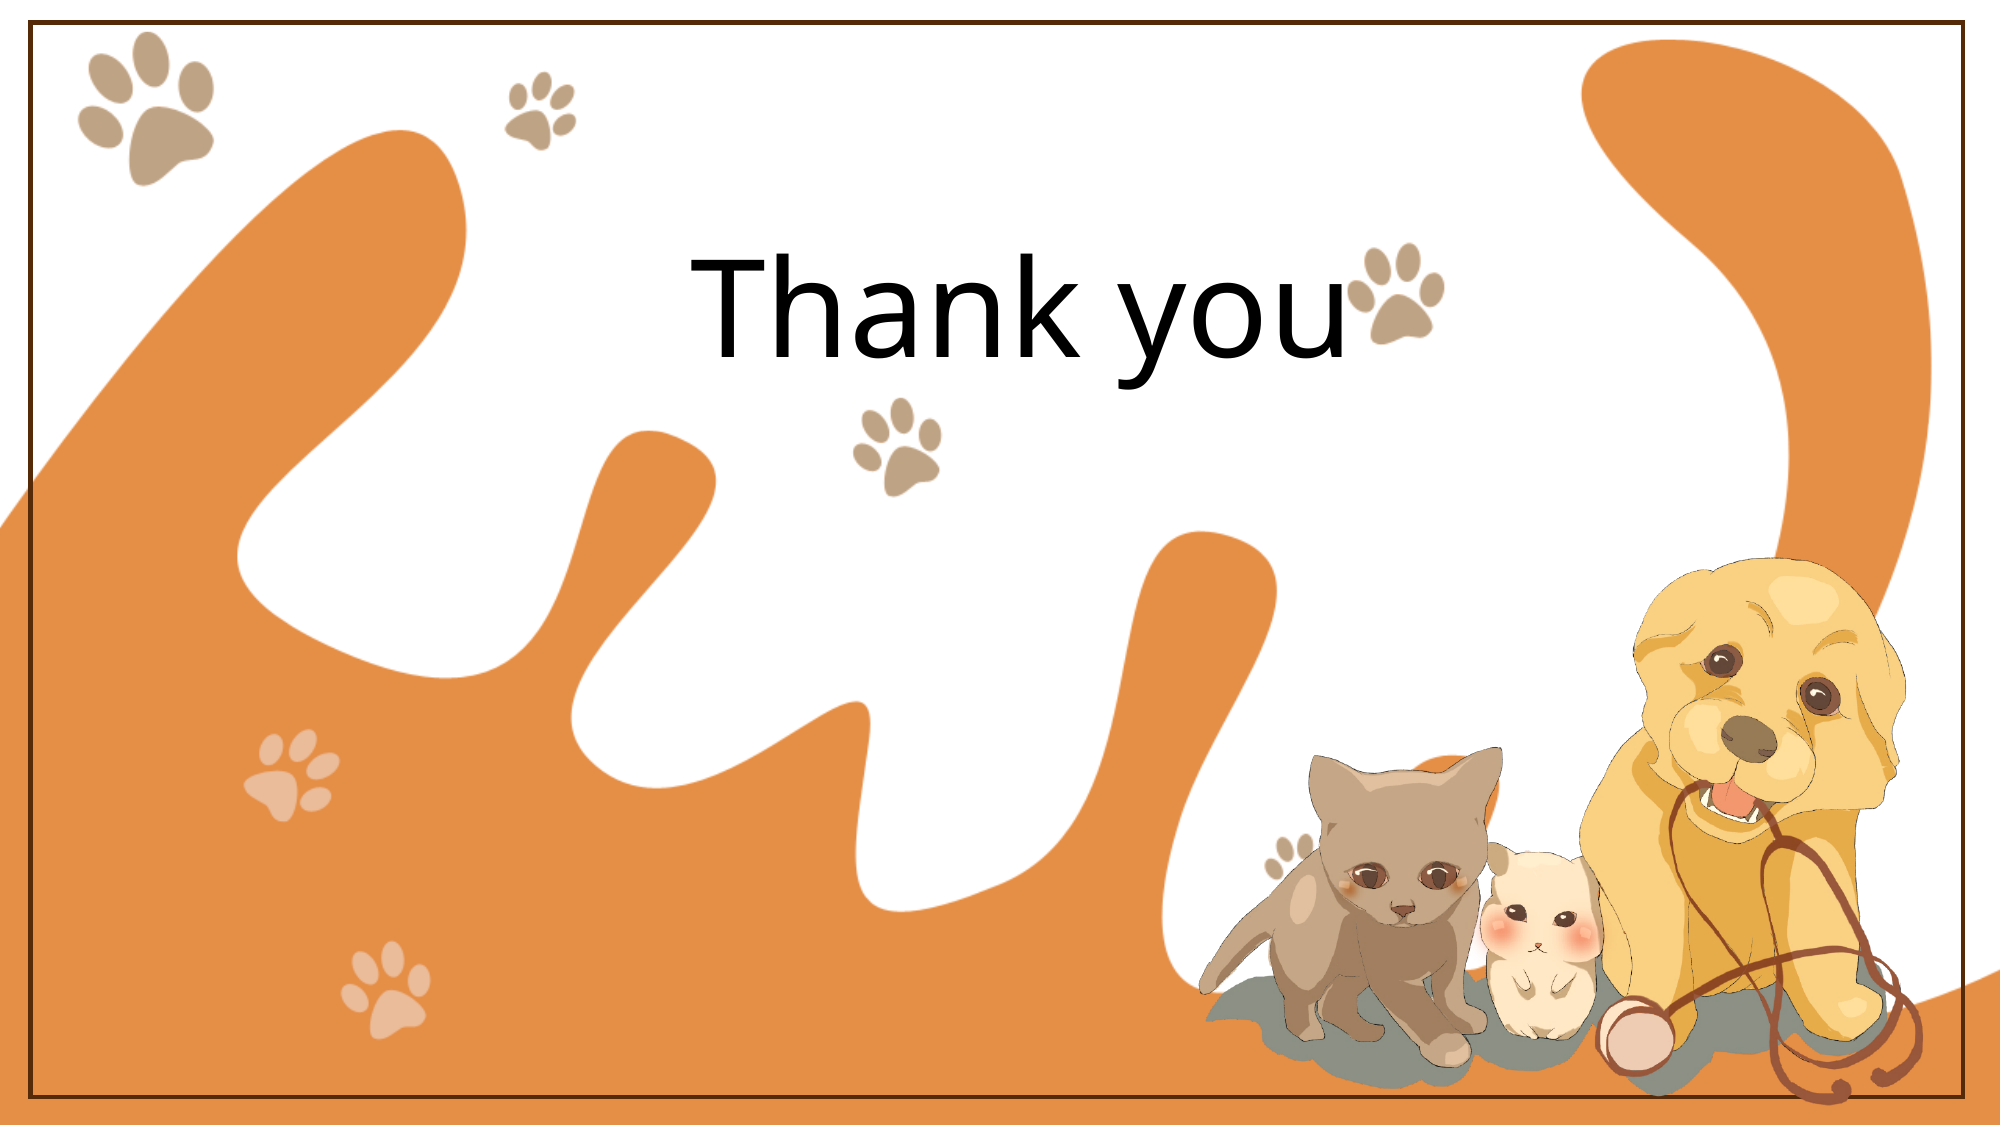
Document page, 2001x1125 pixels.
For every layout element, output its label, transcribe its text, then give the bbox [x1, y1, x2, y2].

text_box [427, 466, 1652, 596]
picture [0, 0, 2000, 1125]
text_box Thank you [363, 207, 1716, 393]
